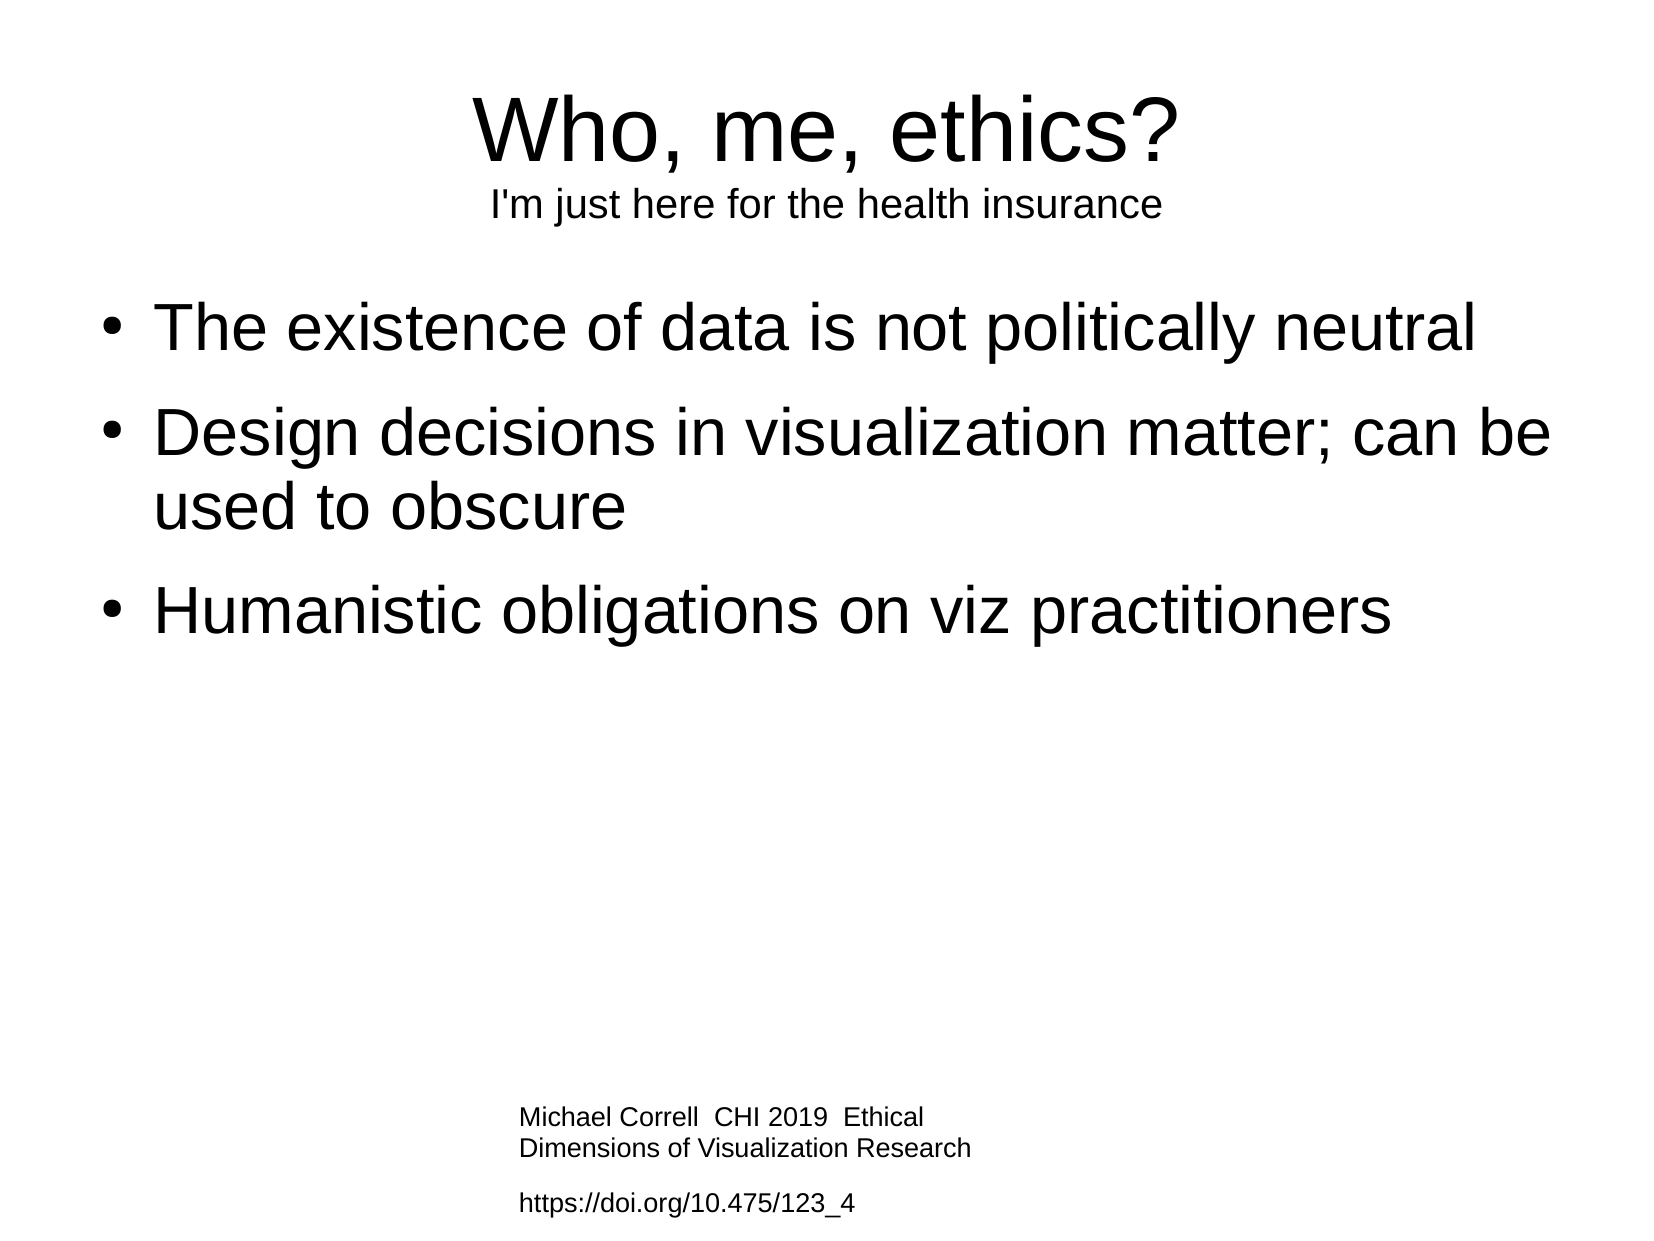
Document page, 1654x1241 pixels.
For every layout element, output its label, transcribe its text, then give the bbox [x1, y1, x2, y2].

title Who, me, ethics? I'm just here for the health insurance [82, 49, 1571, 257]
text_box Michael Correll CHI 2019 Ethical Dimensions of Visualization Research https://doi.org/10.475/123_4 [504, 1095, 1036, 1241]
list The existence of data is not politically neutral Design decisions in visualization matter; can be used to obscure Humanistic obligations on viz practitioners [82, 290, 1571, 1109]
